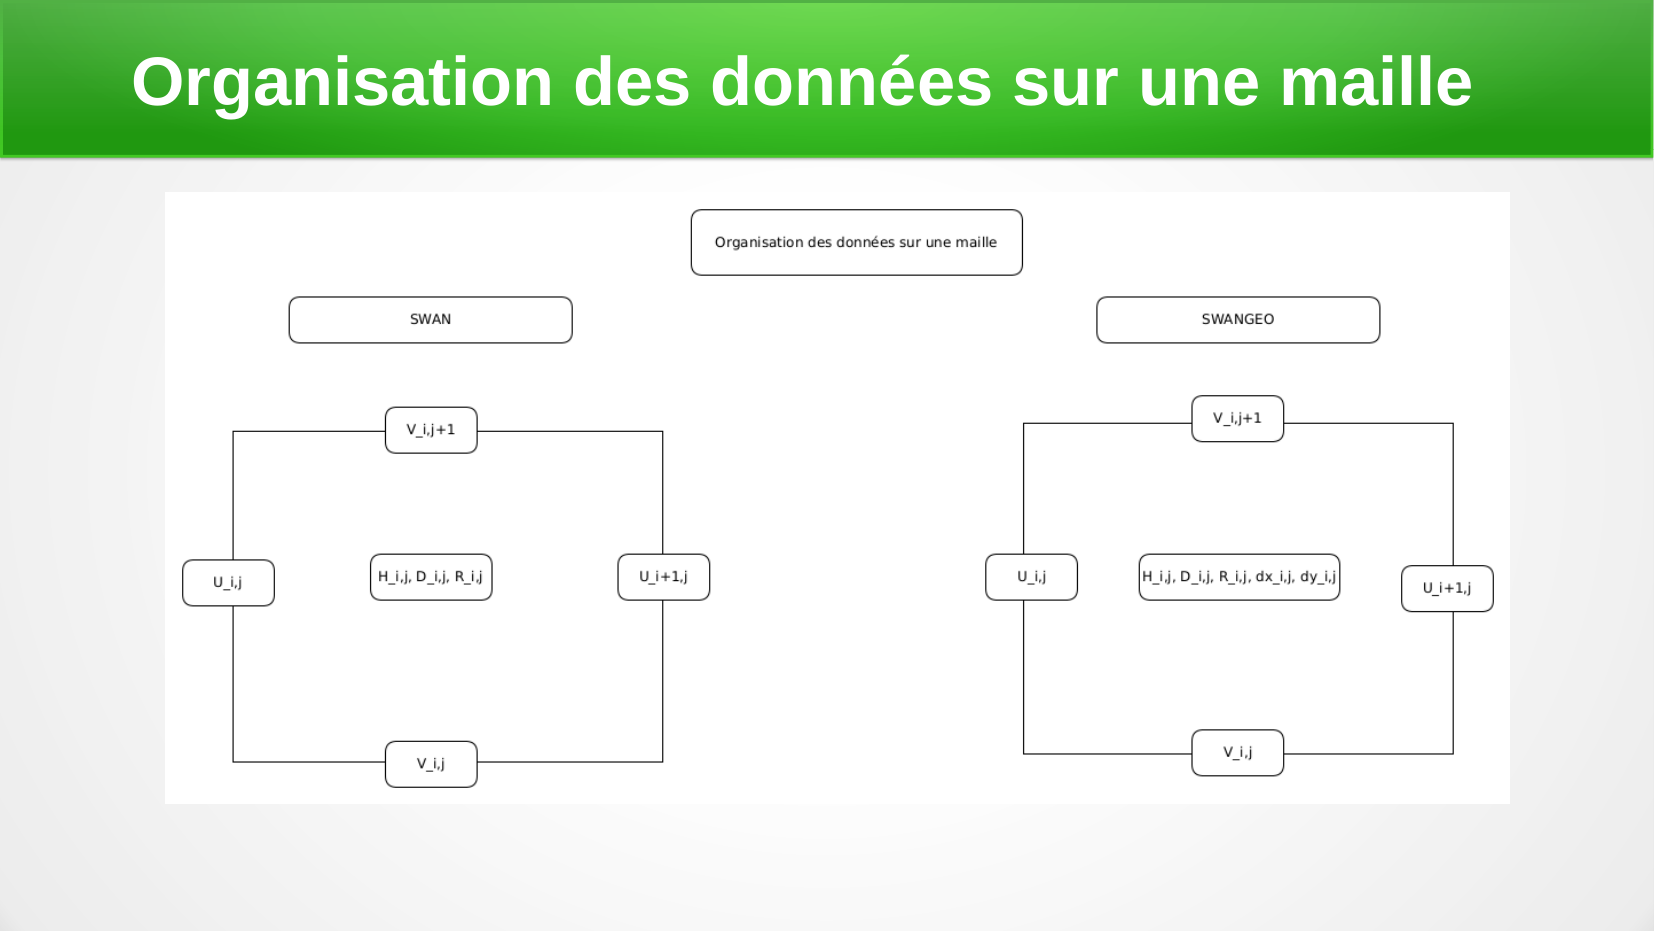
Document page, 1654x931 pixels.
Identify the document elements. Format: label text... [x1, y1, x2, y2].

picture [165, 204, 1510, 804]
text_box Organisation des données sur une maille [82, 35, 1524, 204]
